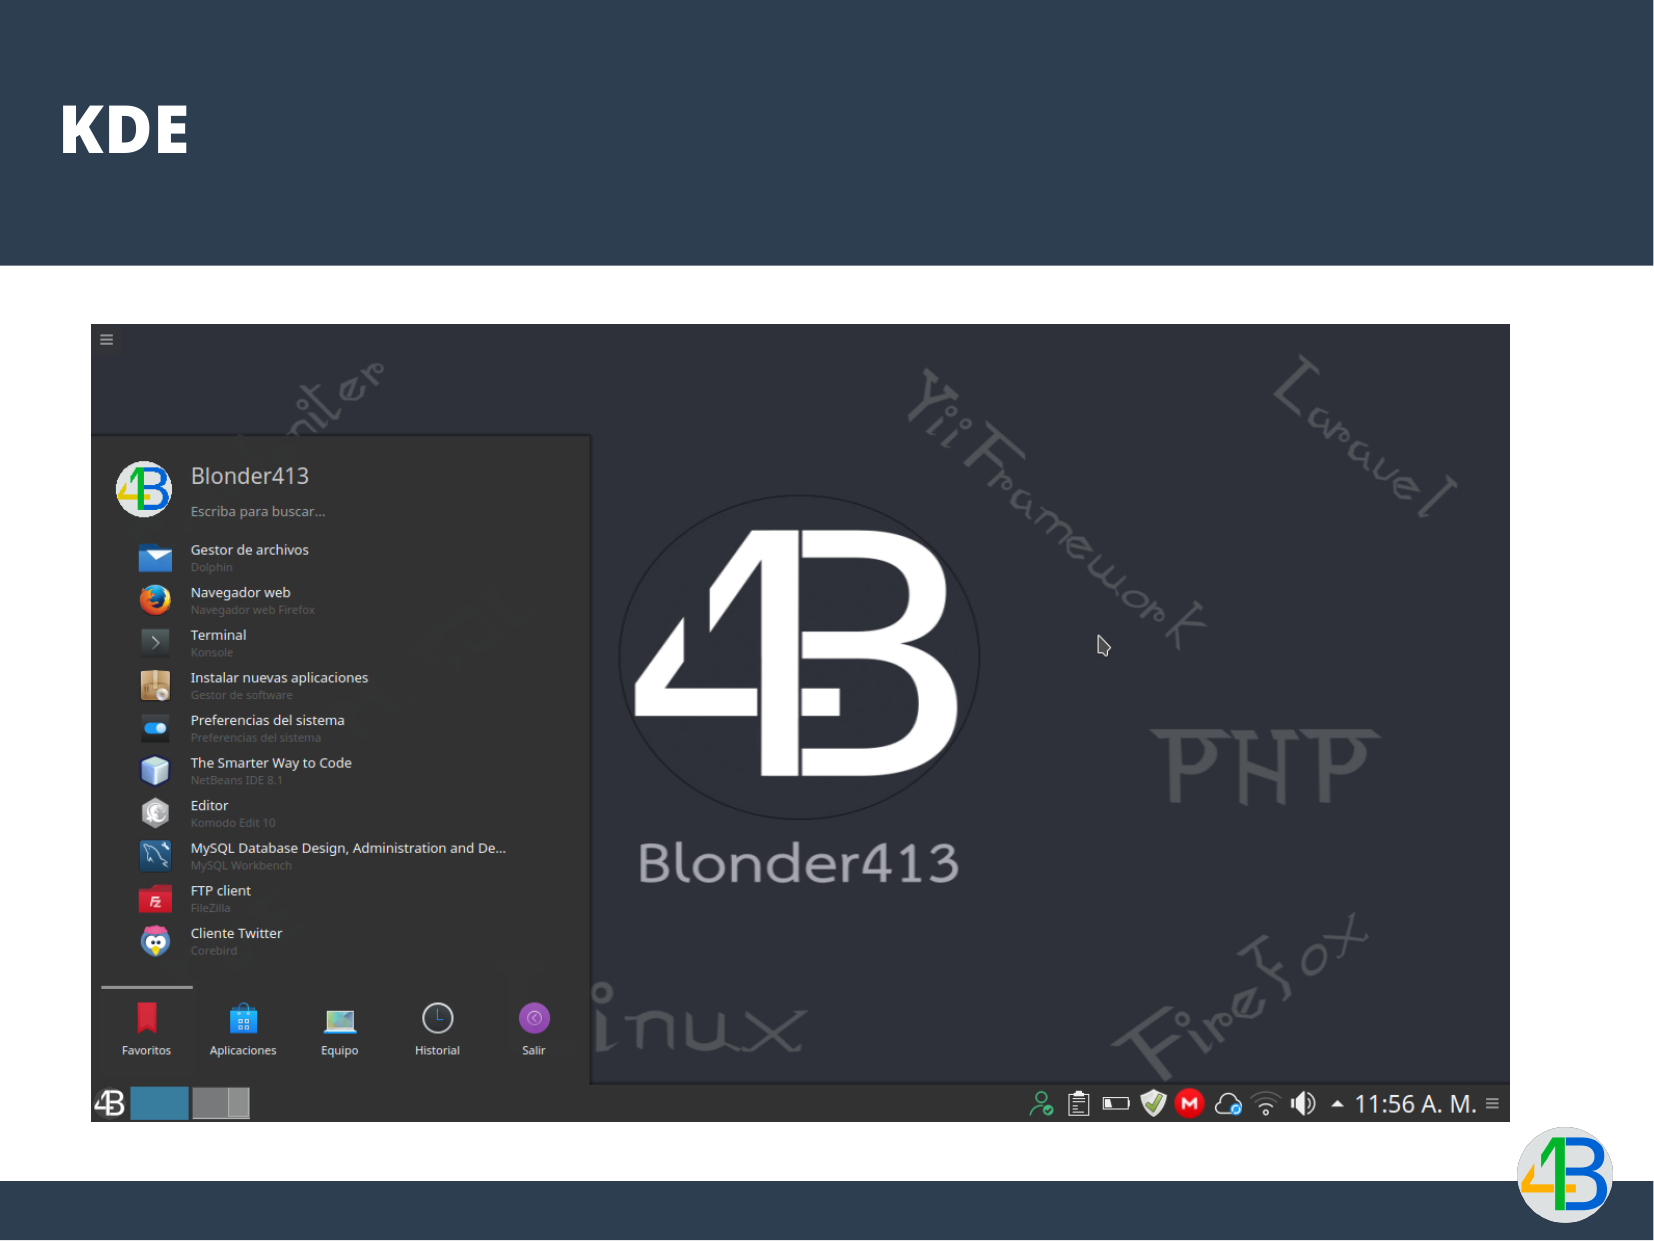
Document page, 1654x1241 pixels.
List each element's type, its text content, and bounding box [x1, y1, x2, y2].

title KDE [59, 49, 1595, 207]
picture [1517, 1127, 1613, 1223]
picture [91, 324, 1510, 1123]
